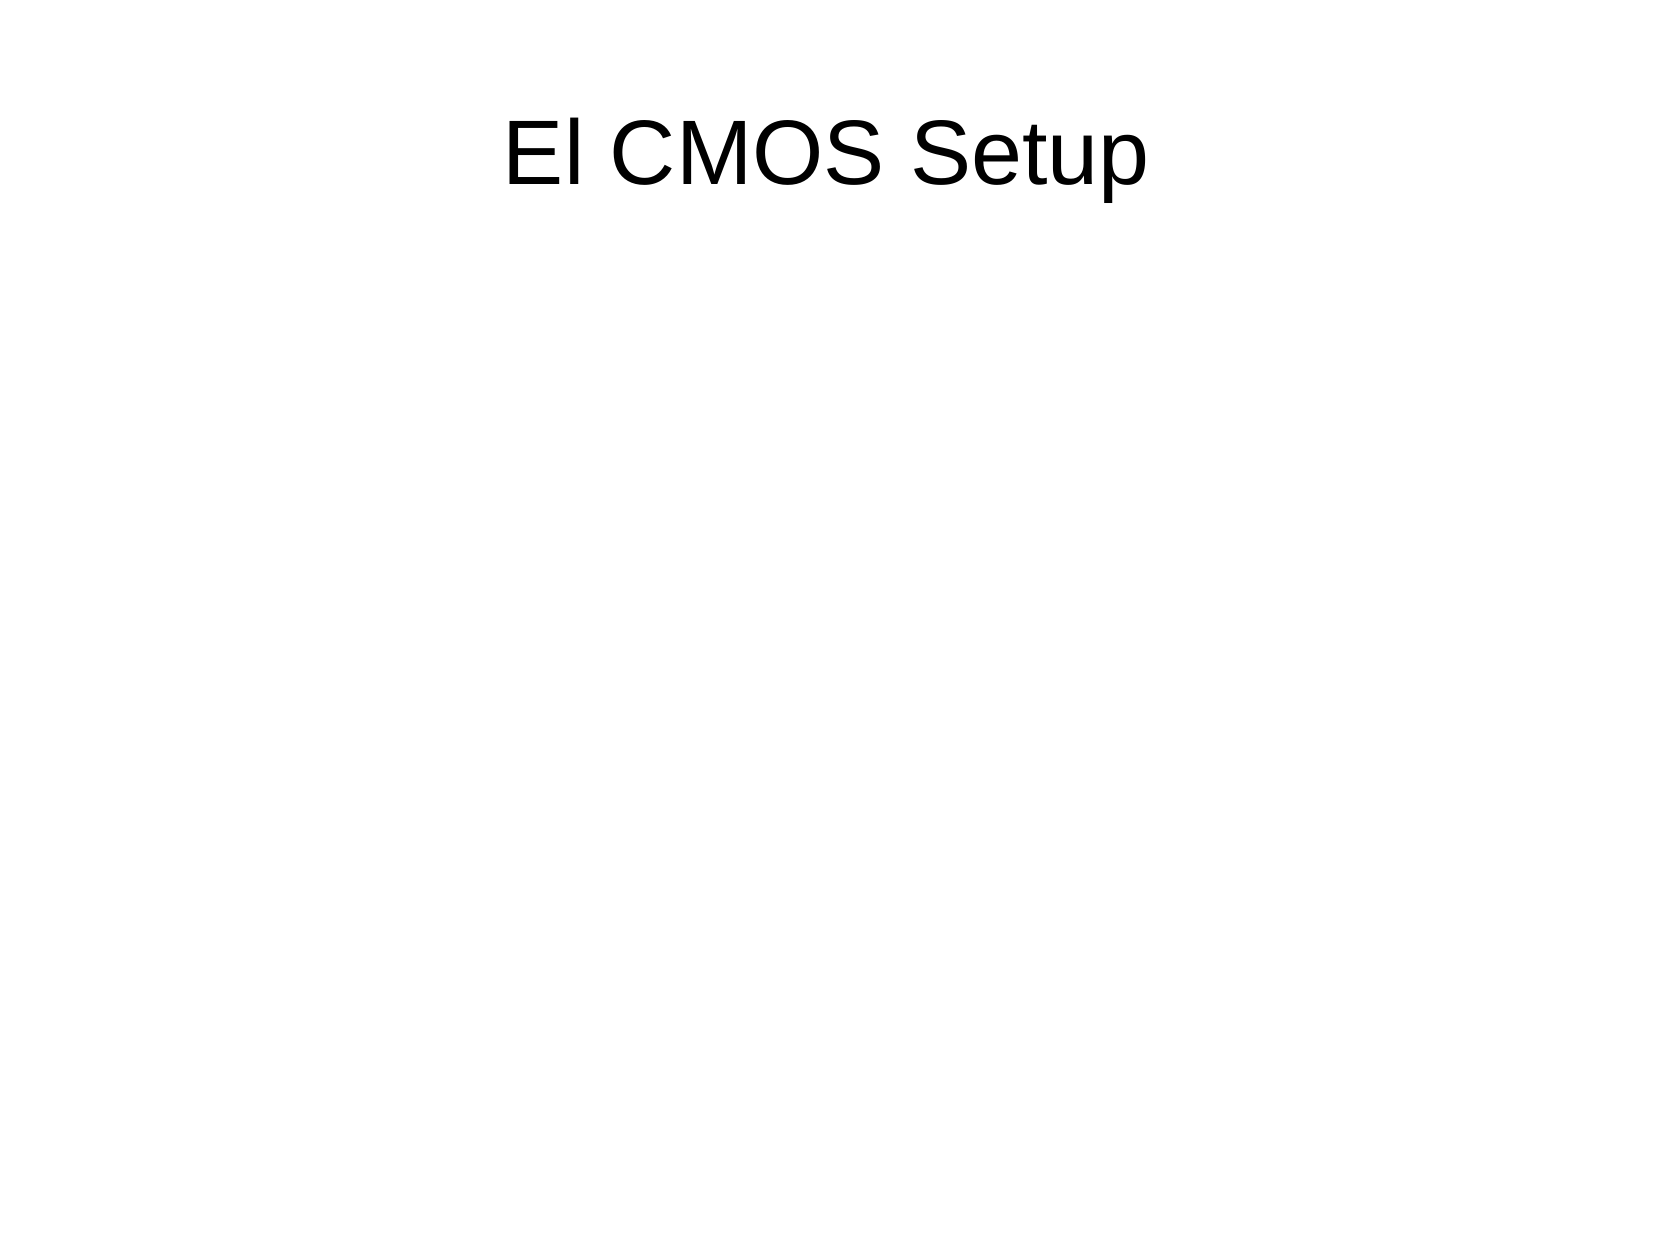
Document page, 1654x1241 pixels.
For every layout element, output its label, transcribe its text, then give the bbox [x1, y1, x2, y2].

title El CMOS Setup [82, 56, 1571, 250]
